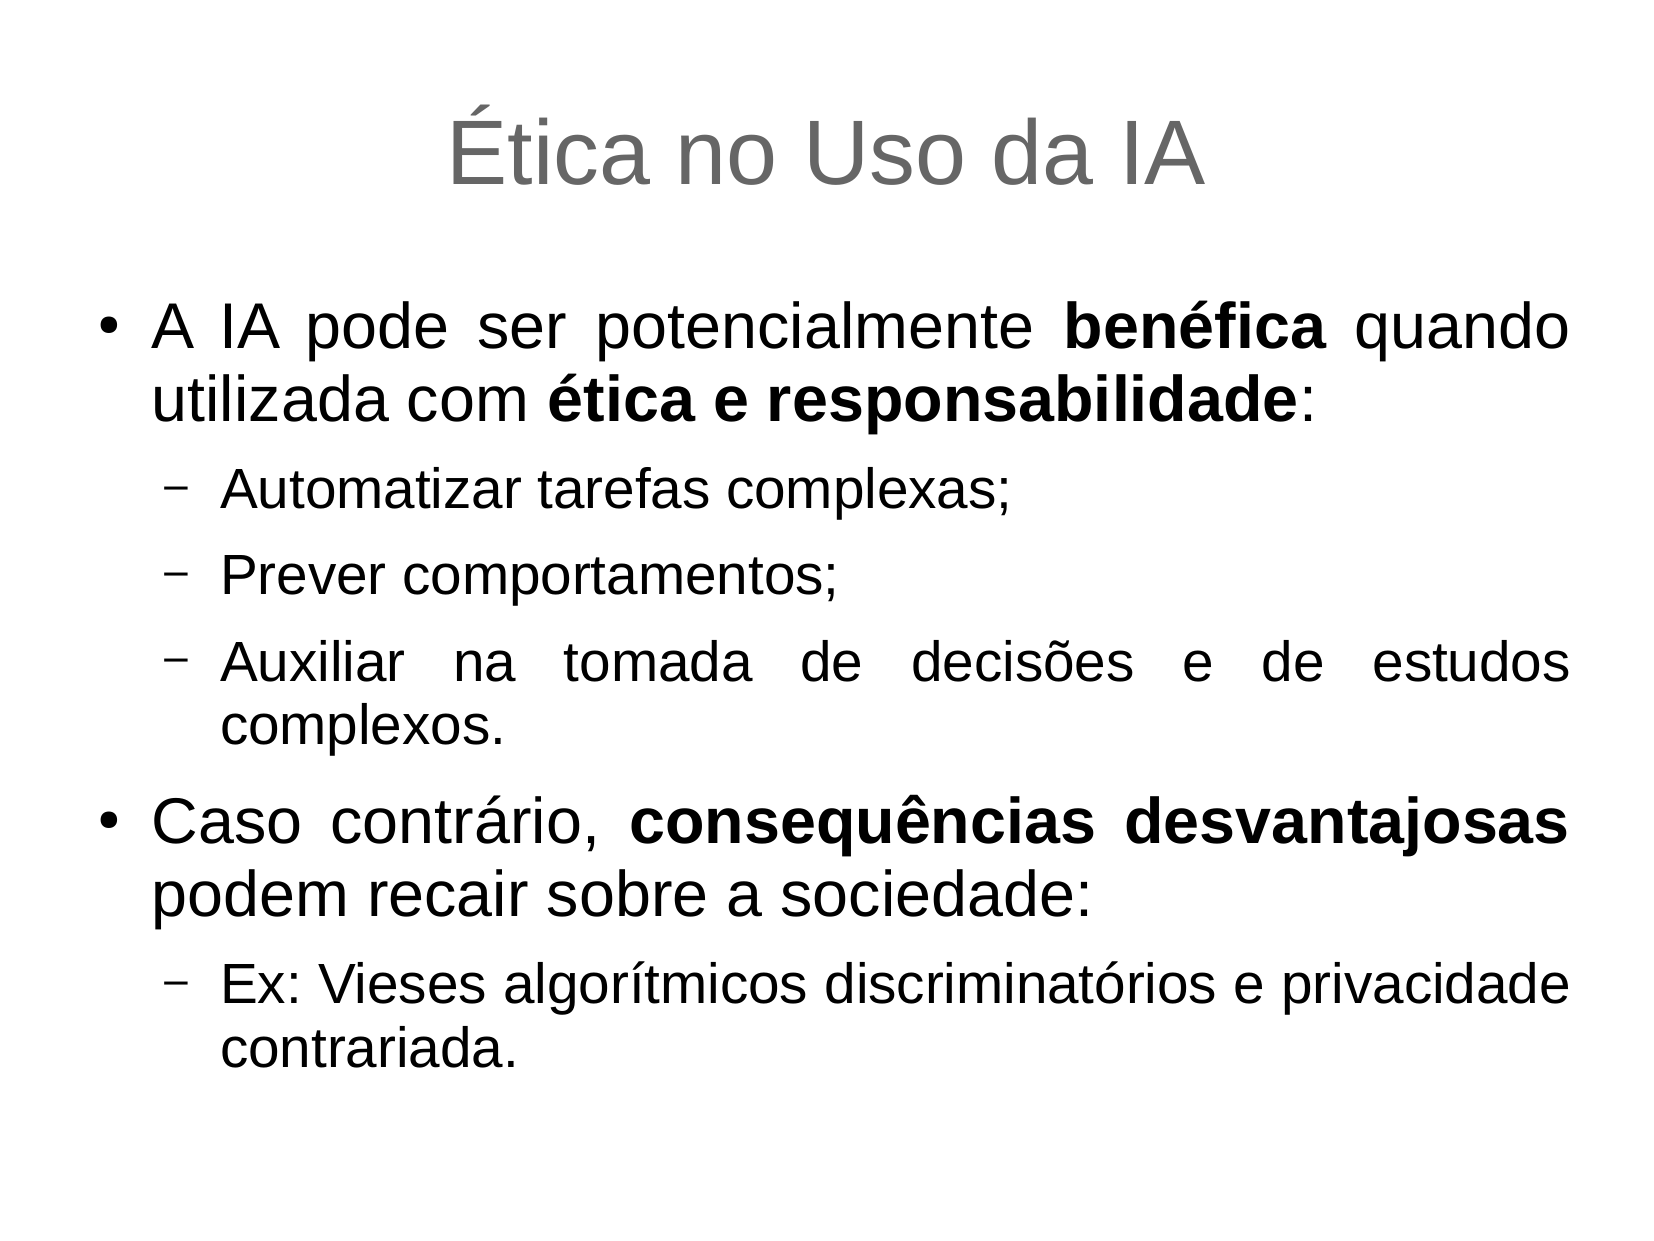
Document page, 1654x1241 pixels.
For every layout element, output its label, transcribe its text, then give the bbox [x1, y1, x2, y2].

list A IA pode ser potencialmente benéfica quando utilizada com ética e responsabilidade: Automatizar tarefas complexas; Prever comportamentos; Auxiliar na tomada de decisões e de estudos complexos. Caso contrário, consequências desvantajosas podem recair sobre a sociedade: Ex: Vieses algorítmicos discriminatórios e privacidade contrariada. [82, 290, 1571, 1134]
title Ética no Uso da IA [82, 49, 1571, 257]
